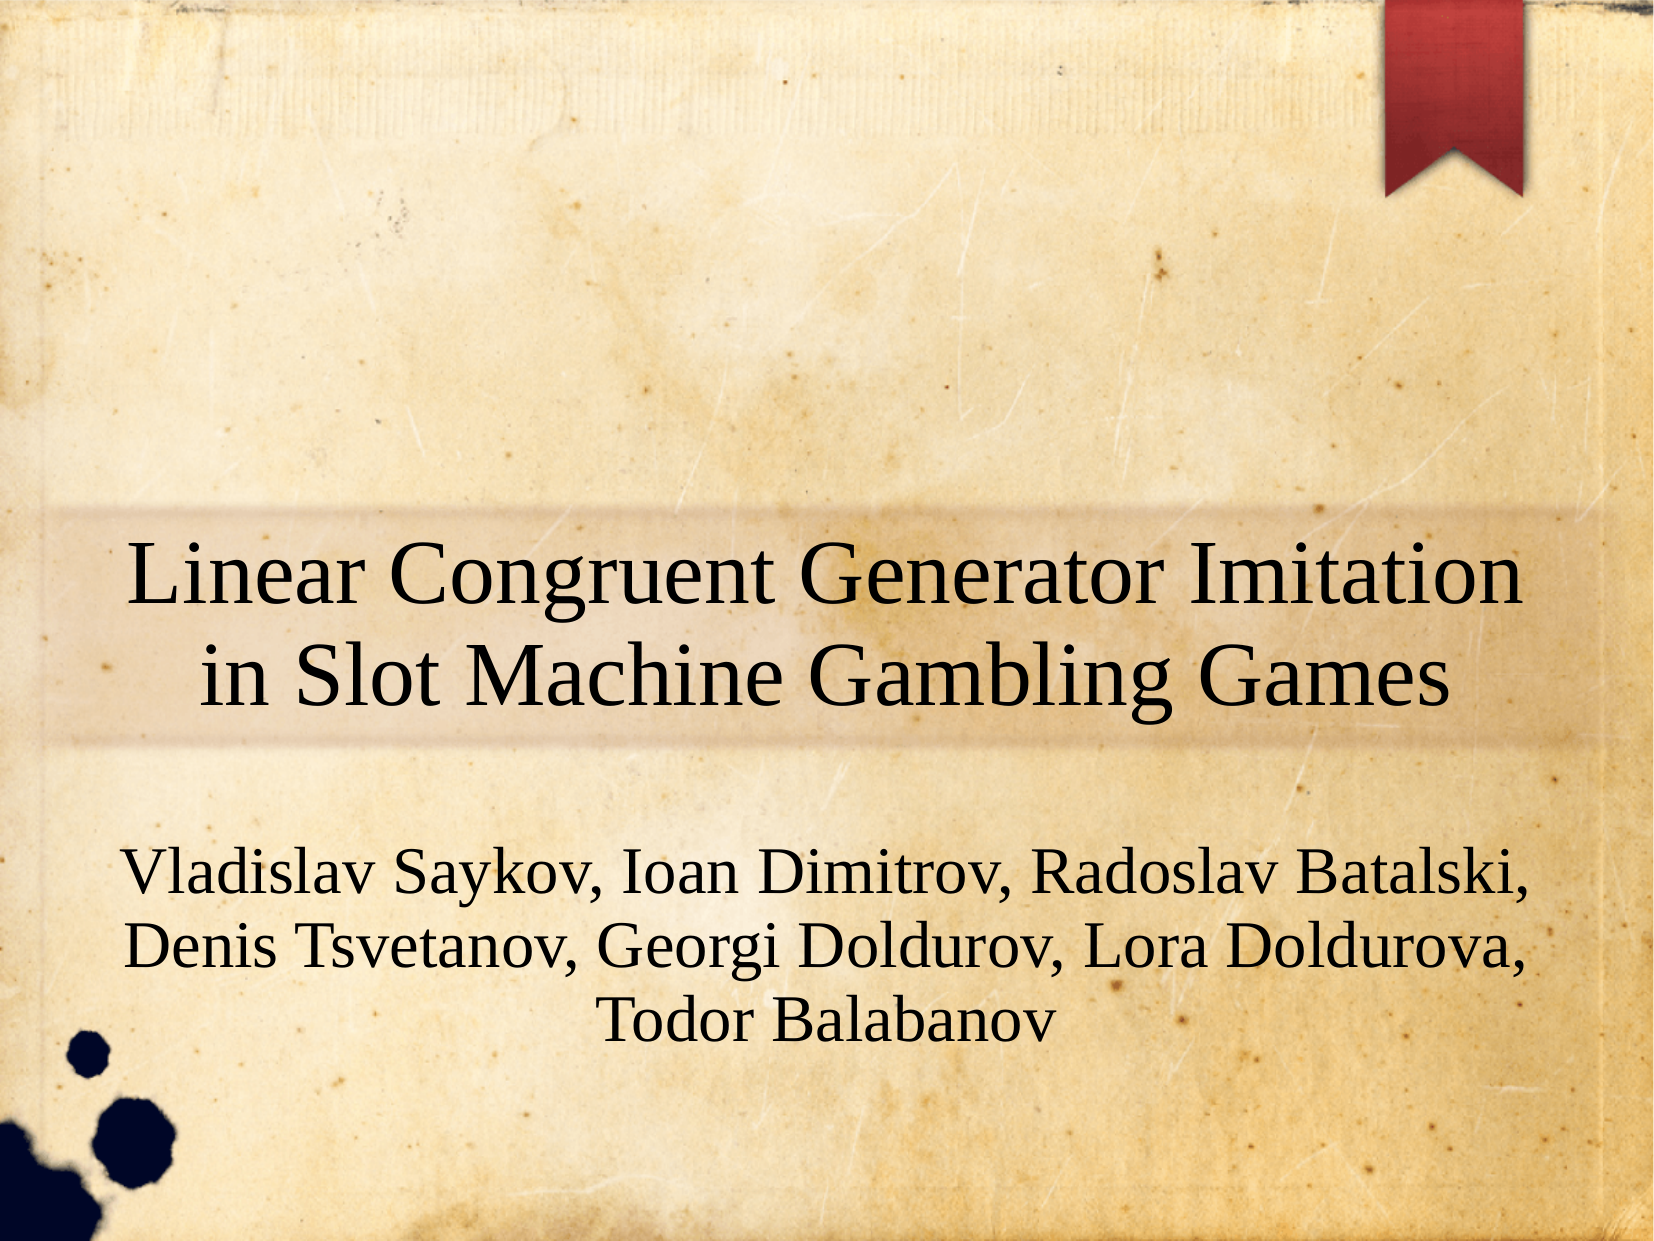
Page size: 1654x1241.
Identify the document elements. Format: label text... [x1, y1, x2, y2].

picture [0, 0, 1654, 1241]
title Linear Congruent Generator Imitation in Slot Machine Gambling Games [82, 519, 1571, 727]
subtitle Vladislav Saykov, Ioan Dimitrov, Radoslav Batalski, Denis Tsvetanov, Georgi Doldurov, Lora Doldurova, Todor Balabanov [82, 779, 1571, 1111]
